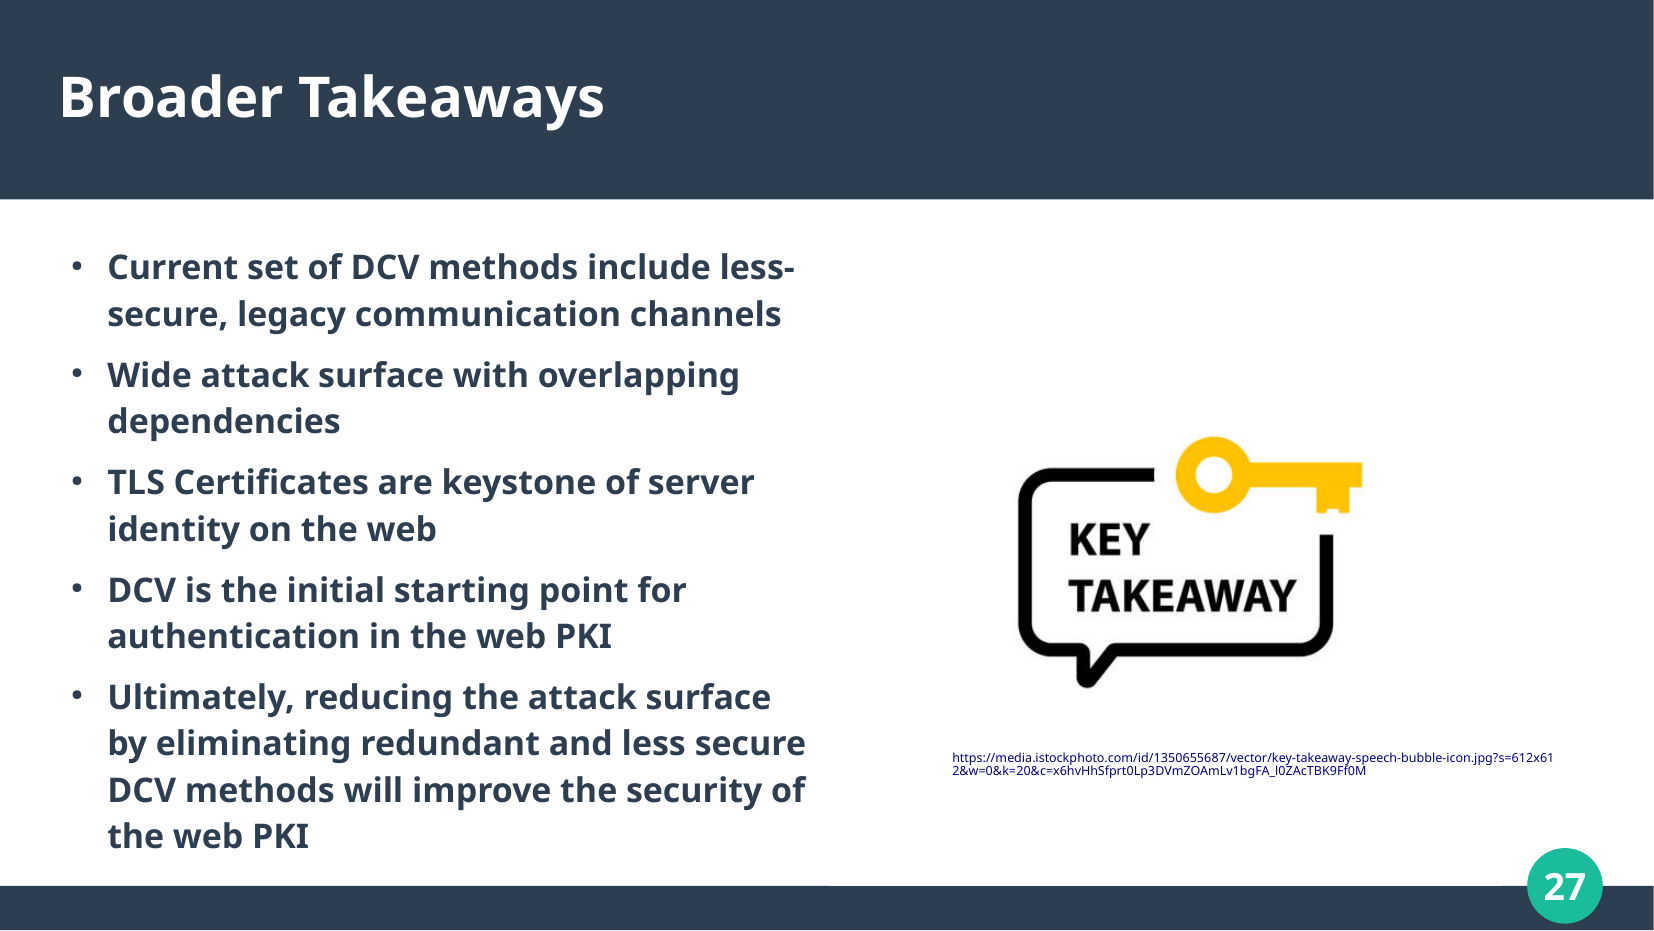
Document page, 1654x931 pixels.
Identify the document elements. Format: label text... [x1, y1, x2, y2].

text_box https://media.istockphoto.com/id/1350655687/vector/key-takeaway-speech-bubble-icon.jpg?s=612x612&w=0&k=20&c=x6hvHhSfprt0Lp3DVmZOAmLv1bgFA_l0ZAcTBK9Ff0M [937, 727, 1576, 788]
title Broader Takeaways [59, 37, 1595, 155]
list Current set of DCV methods include less-secure, legacy communication channels Wide attack surface with overlapping dependencies TLS Certificates are keystone of server identity on the web DCV is the initial starting point for authentication in the web PKI Ultimately, reducing the attack surface by eliminating redundant and less secure DCV methods will improve the security of the web PKI [59, 243, 809, 864]
picture [829, 214, 1501, 886]
